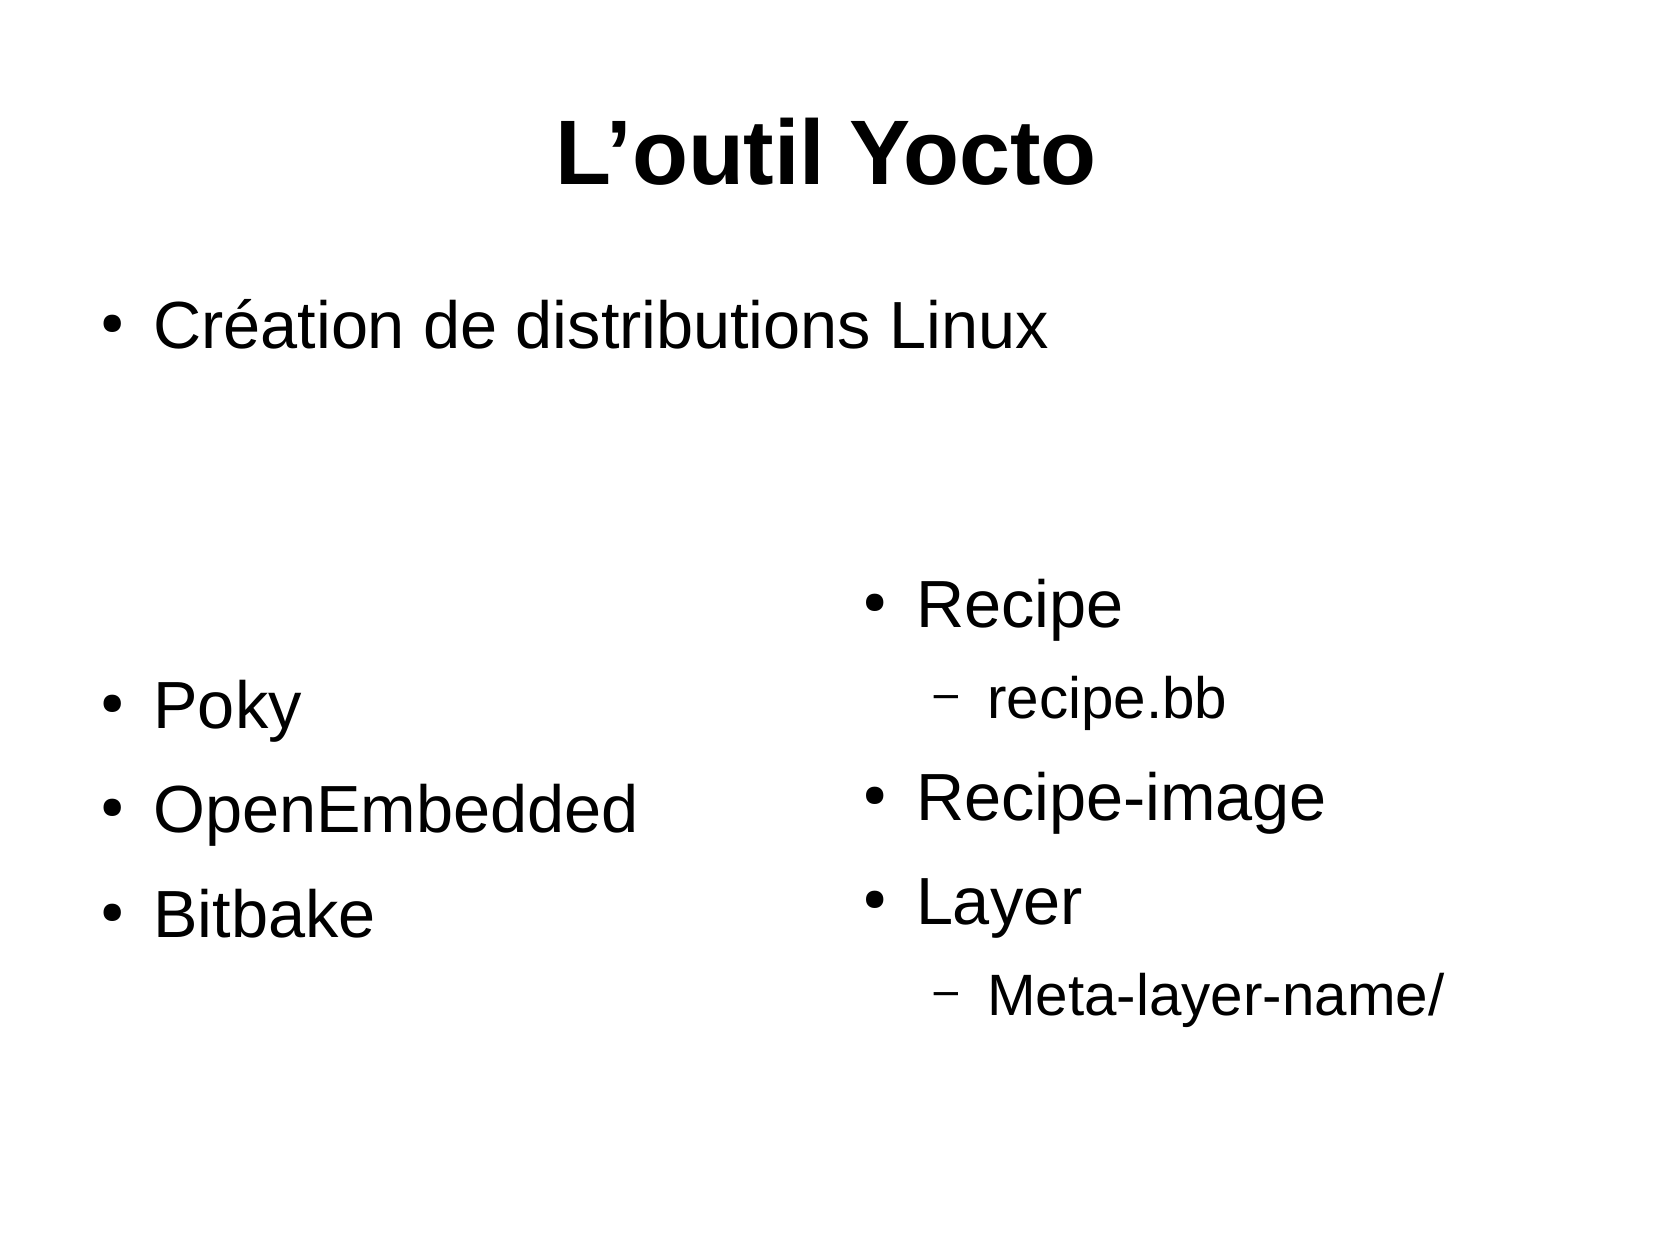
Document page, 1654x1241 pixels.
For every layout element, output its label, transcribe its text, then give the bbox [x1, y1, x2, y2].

title L’outil Yocto [82, 49, 1571, 257]
list Création de distributions Linux [82, 287, 1571, 632]
list Recipe recipe.bb Recipe-image Layer Meta-layer-name/ [845, 566, 1572, 1123]
list Poky OpenEmbedded Bitbake [82, 668, 809, 1012]
